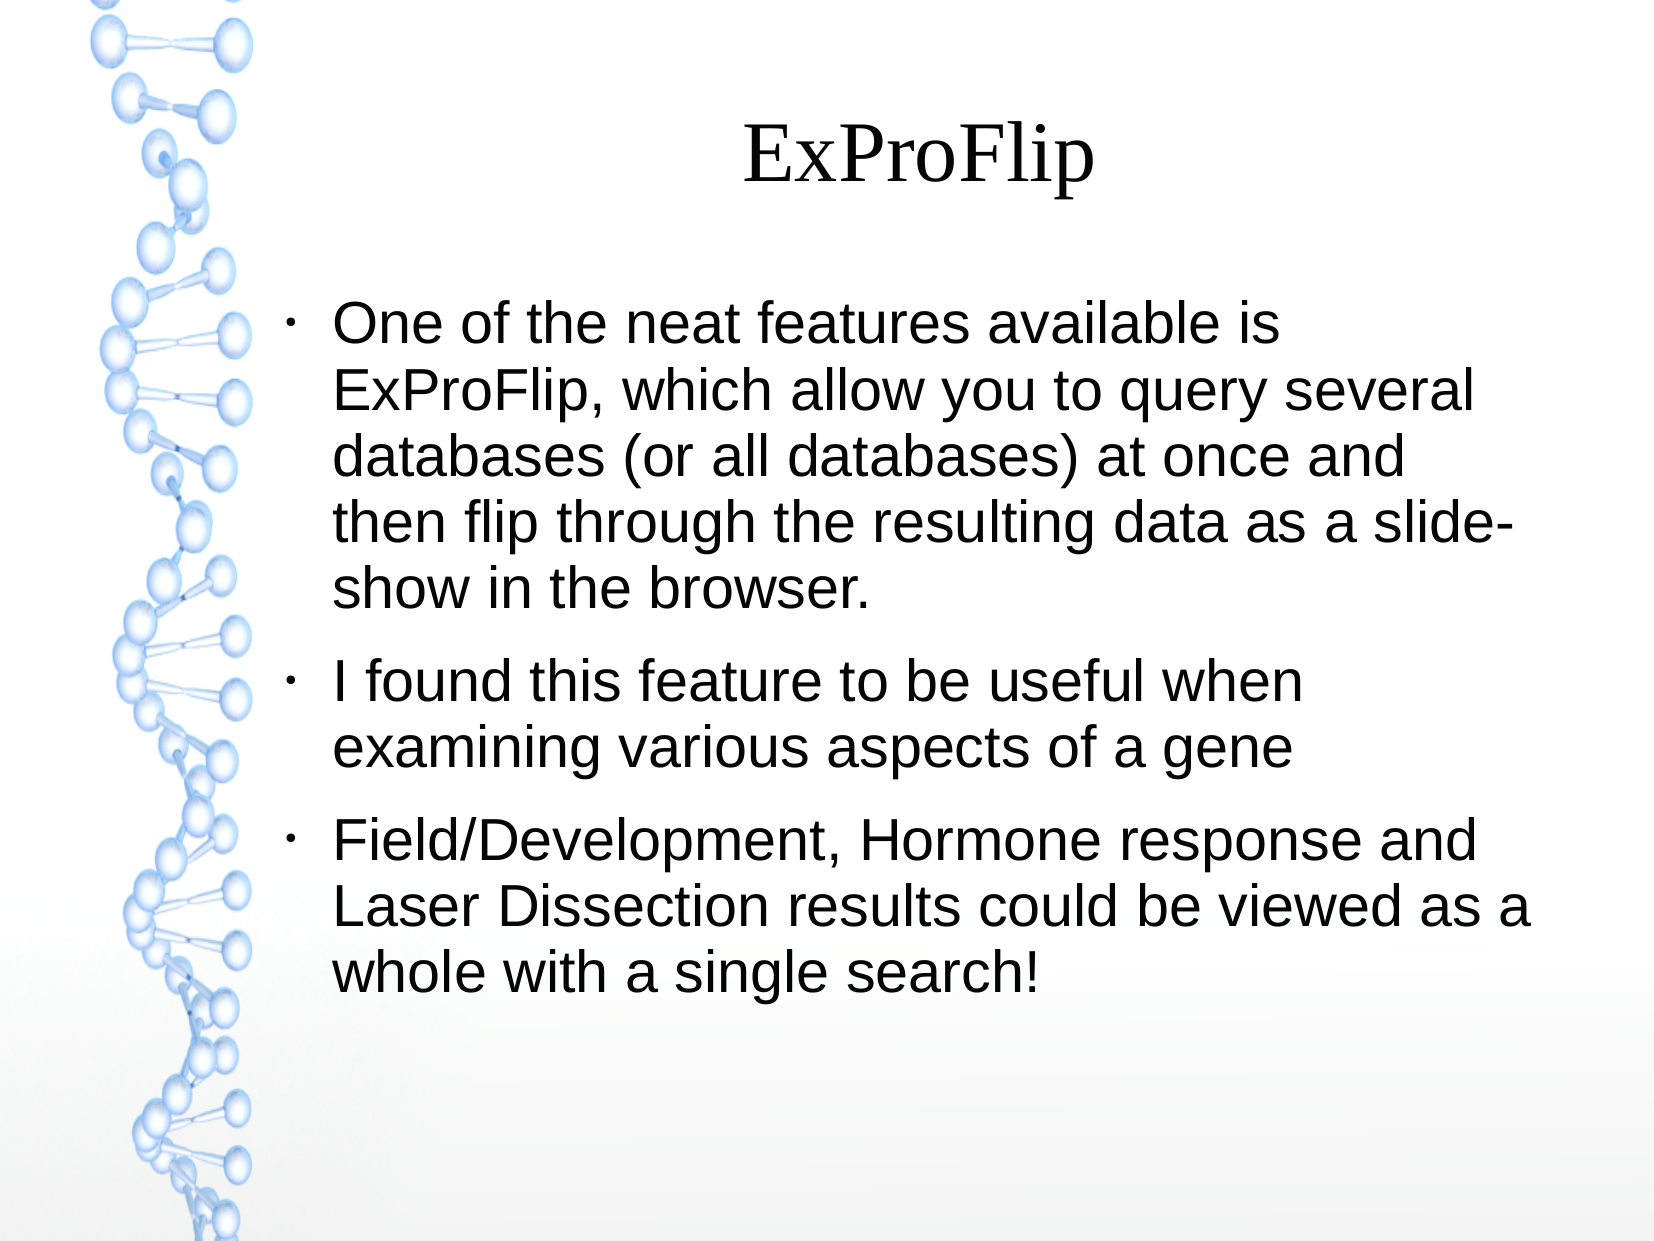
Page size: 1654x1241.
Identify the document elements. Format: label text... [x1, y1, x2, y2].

picture [0, 0, 1654, 1241]
title ExProFlip [269, 49, 1571, 257]
list One of the neat features available is ExProFlip, which allow you to query several databases (or all databases) at once and then flip through the resulting data as a slide-show in the browser. I found this feature to be useful when examining various aspects of a gene Field/Development, Hormone response and Laser Dissection results could be viewed as a whole with a single search! [269, 290, 1538, 1010]
